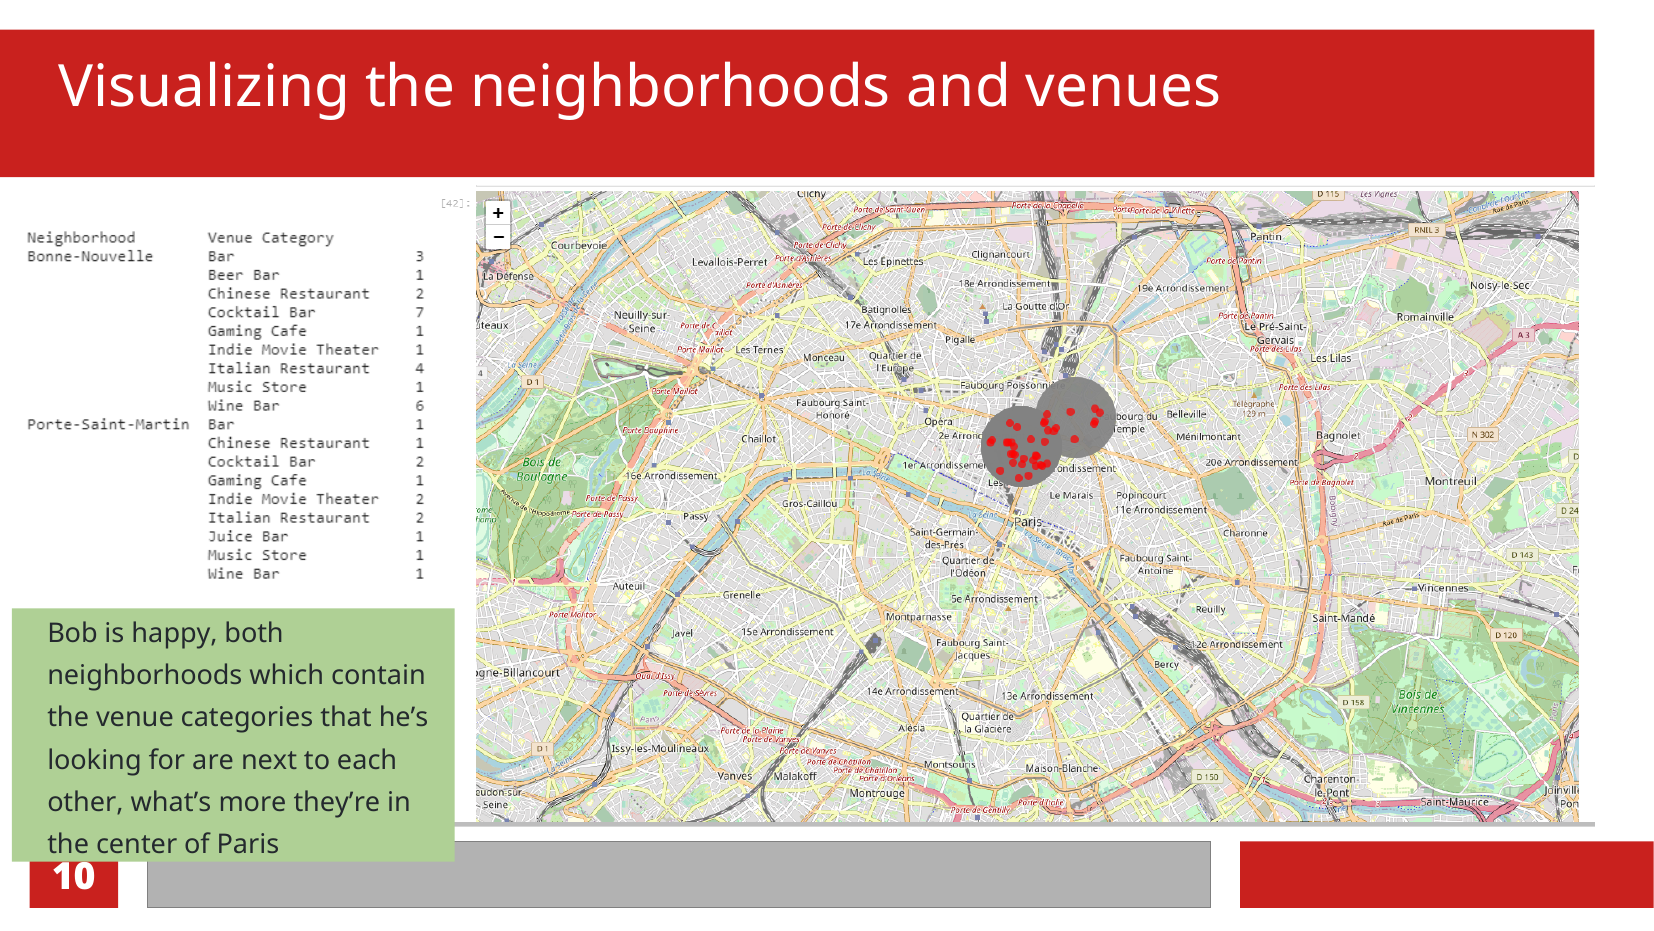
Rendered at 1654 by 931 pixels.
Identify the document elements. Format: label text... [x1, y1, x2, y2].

list Bob is happy, both neighborhoods which contain the venue categories that he’s looking for are next to each other, what’s more they’re in the center of Paris [11, 608, 455, 827]
picture [20, 185, 1595, 827]
title Visualizing the neighborhoods and venues [59, 44, 1595, 113]
